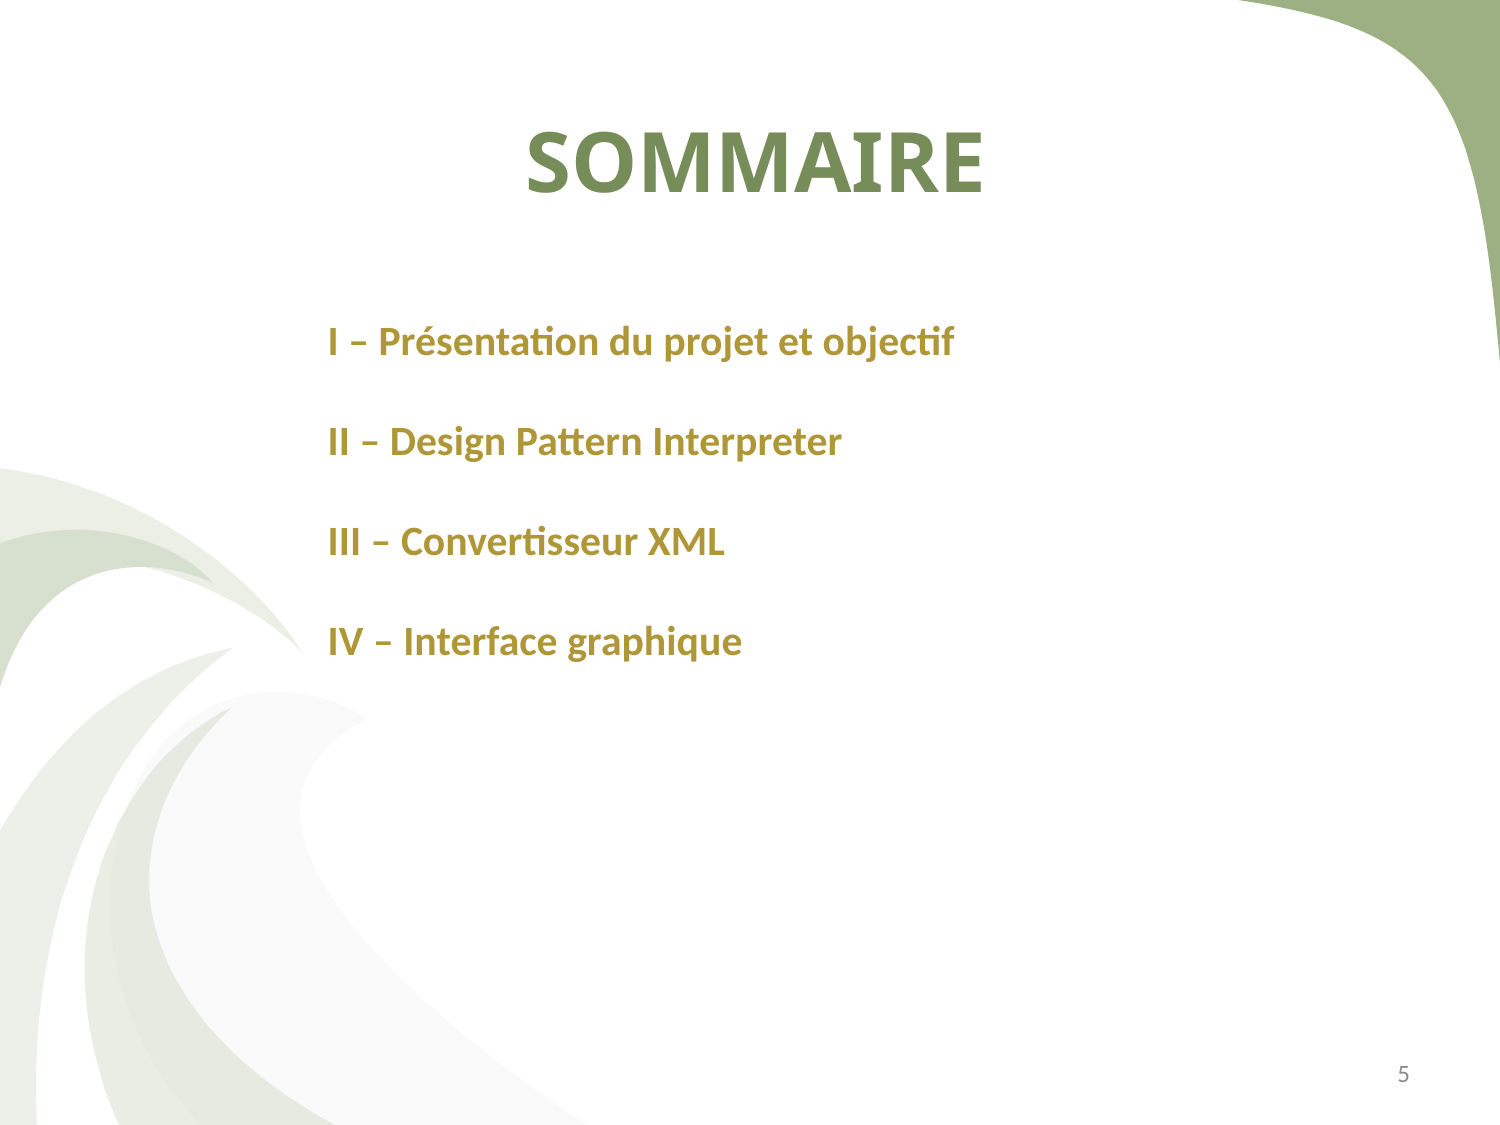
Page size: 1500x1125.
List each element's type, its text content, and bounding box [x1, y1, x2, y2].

title sommaire [118, 101, 1394, 326]
text_box I – Présentation du projet et objectif II – Design Pattern Interpreter III – Convertisseur XML IV – Interface graphique [312, 306, 1306, 722]
